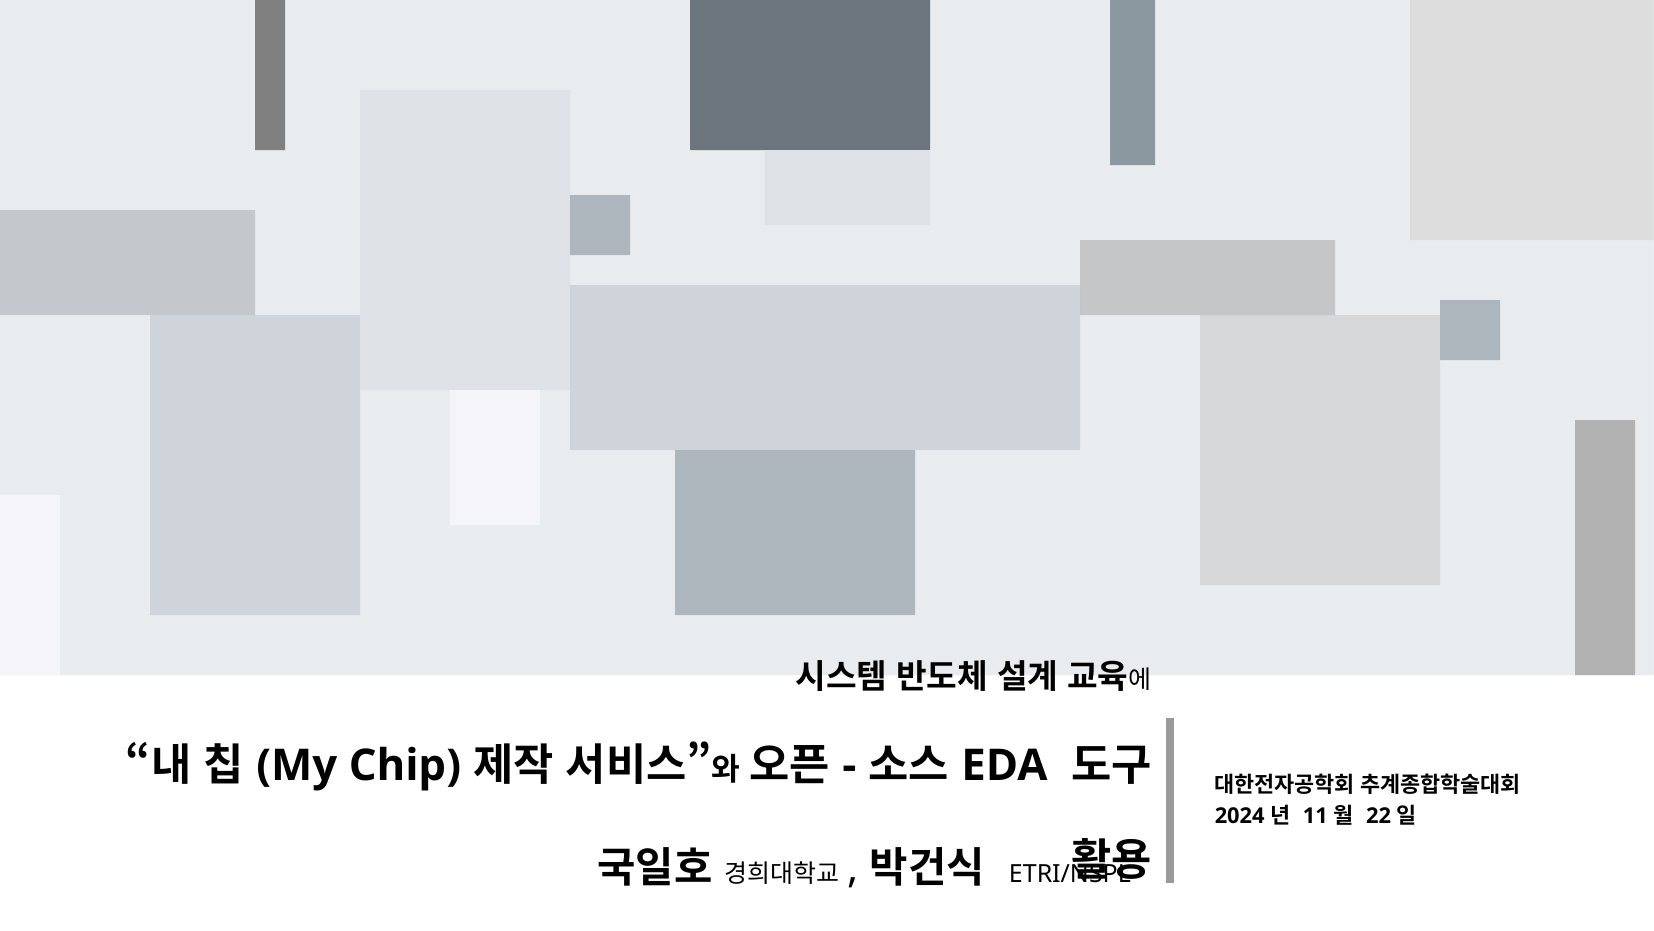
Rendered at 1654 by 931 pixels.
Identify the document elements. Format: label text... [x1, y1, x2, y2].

text_box 대한전자공학회 추계종합학술대회 2024년 11월 22일 [1200, 759, 1591, 841]
title 시스템 반도체 설계 교육에 “내 칩(My Chip)제작 서비스”와 오픈-소스EDA 도구 활용 [59, 690, 1152, 823]
subtitle 국일호 경희대학교,박건식 ETRI/NSPL [262, 835, 1132, 895]
